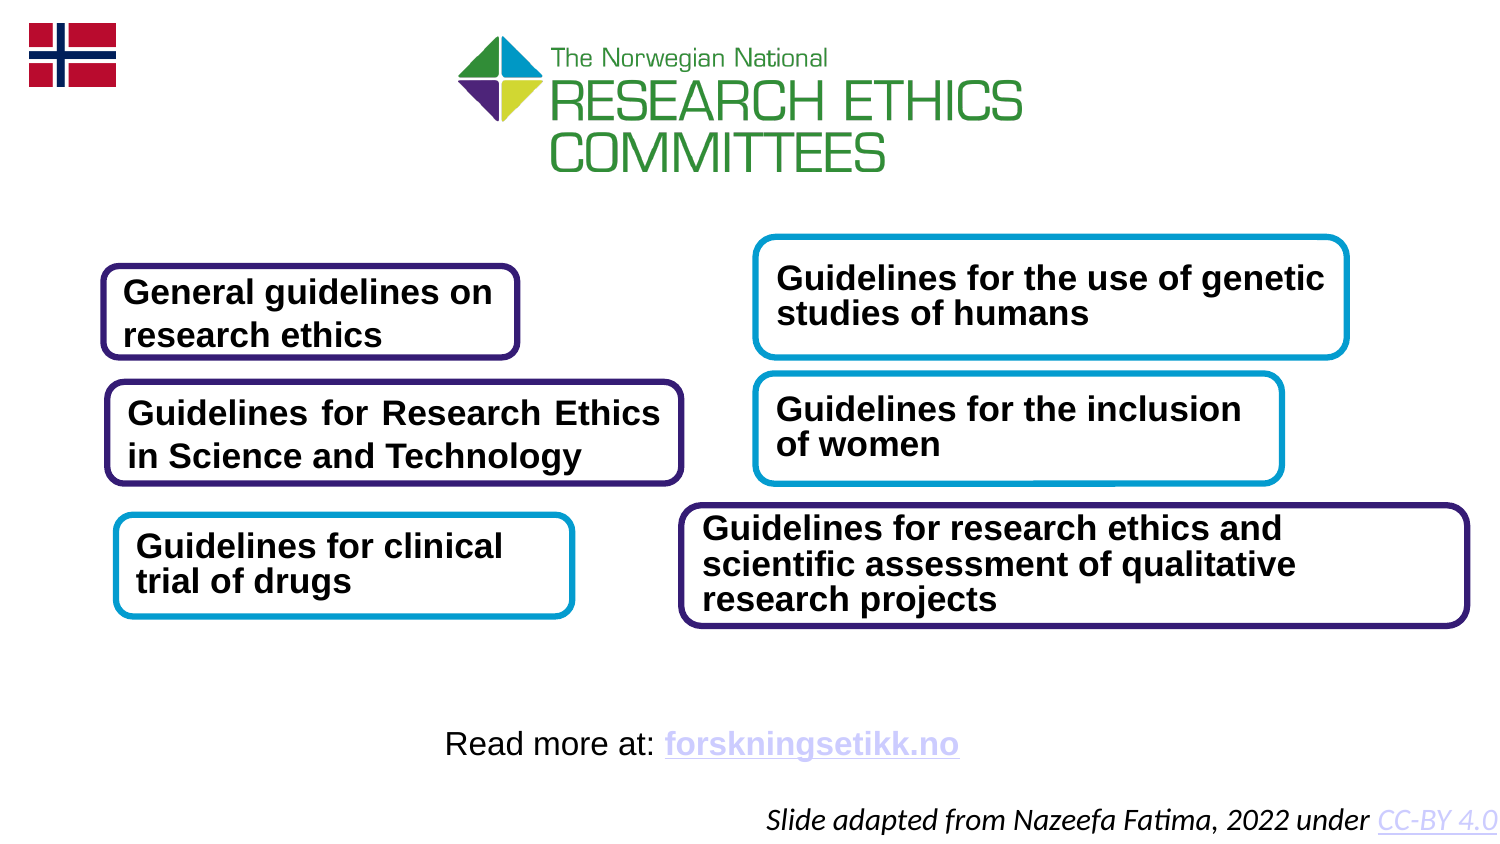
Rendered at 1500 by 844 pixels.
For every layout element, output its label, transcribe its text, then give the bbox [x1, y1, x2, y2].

text_box General guidelines on research ethics [103, 266, 518, 358]
picture [458, 36, 1022, 172]
text_box Guidelines for the inclusion of women [755, 373, 1282, 484]
text_box Read more at: forskningsetikk.no [429, 701, 1004, 778]
text_box Guidelines for the use of genetic studies of humans [755, 236, 1347, 358]
text_box Guidelines for Research Ethics in Science and Technology [107, 381, 682, 484]
text_box Slide adapted from Nazeefa Fatima, 2022 under CC-BY 4.0 [240, 796, 1500, 844]
text_box Guidelines for clinical trial of drugs [115, 514, 573, 617]
picture [29, 23, 116, 88]
text_box Guidelines for research ethics and scientific assessment of qualitative research projects [681, 505, 1468, 626]
